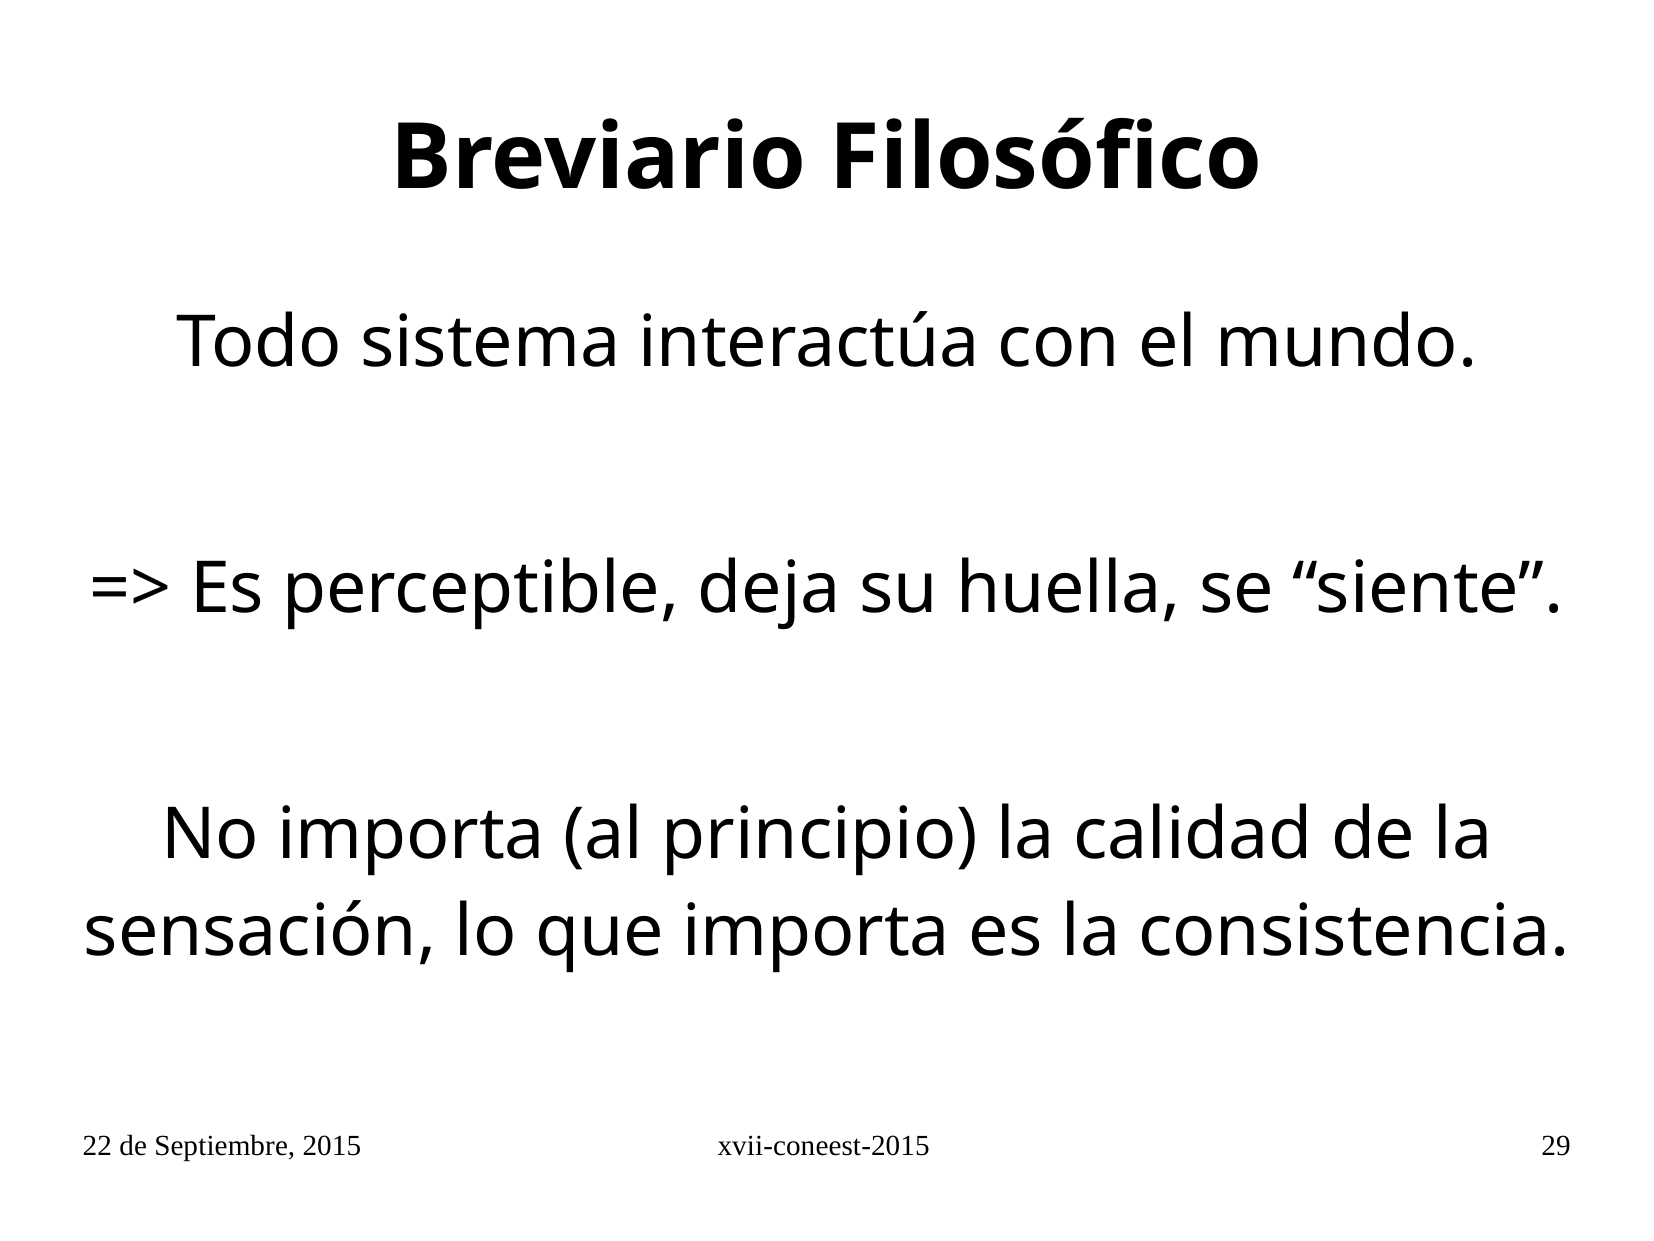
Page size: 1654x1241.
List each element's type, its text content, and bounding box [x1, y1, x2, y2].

title Breviario Filosófico [82, 49, 1571, 257]
list Todo sistema interactúa con el mundo. => Es perceptible, deja su huella, se “siente”. No importa (al principio) la calidad de la sensación, lo que importa es la consistencia. [82, 290, 1571, 1010]
